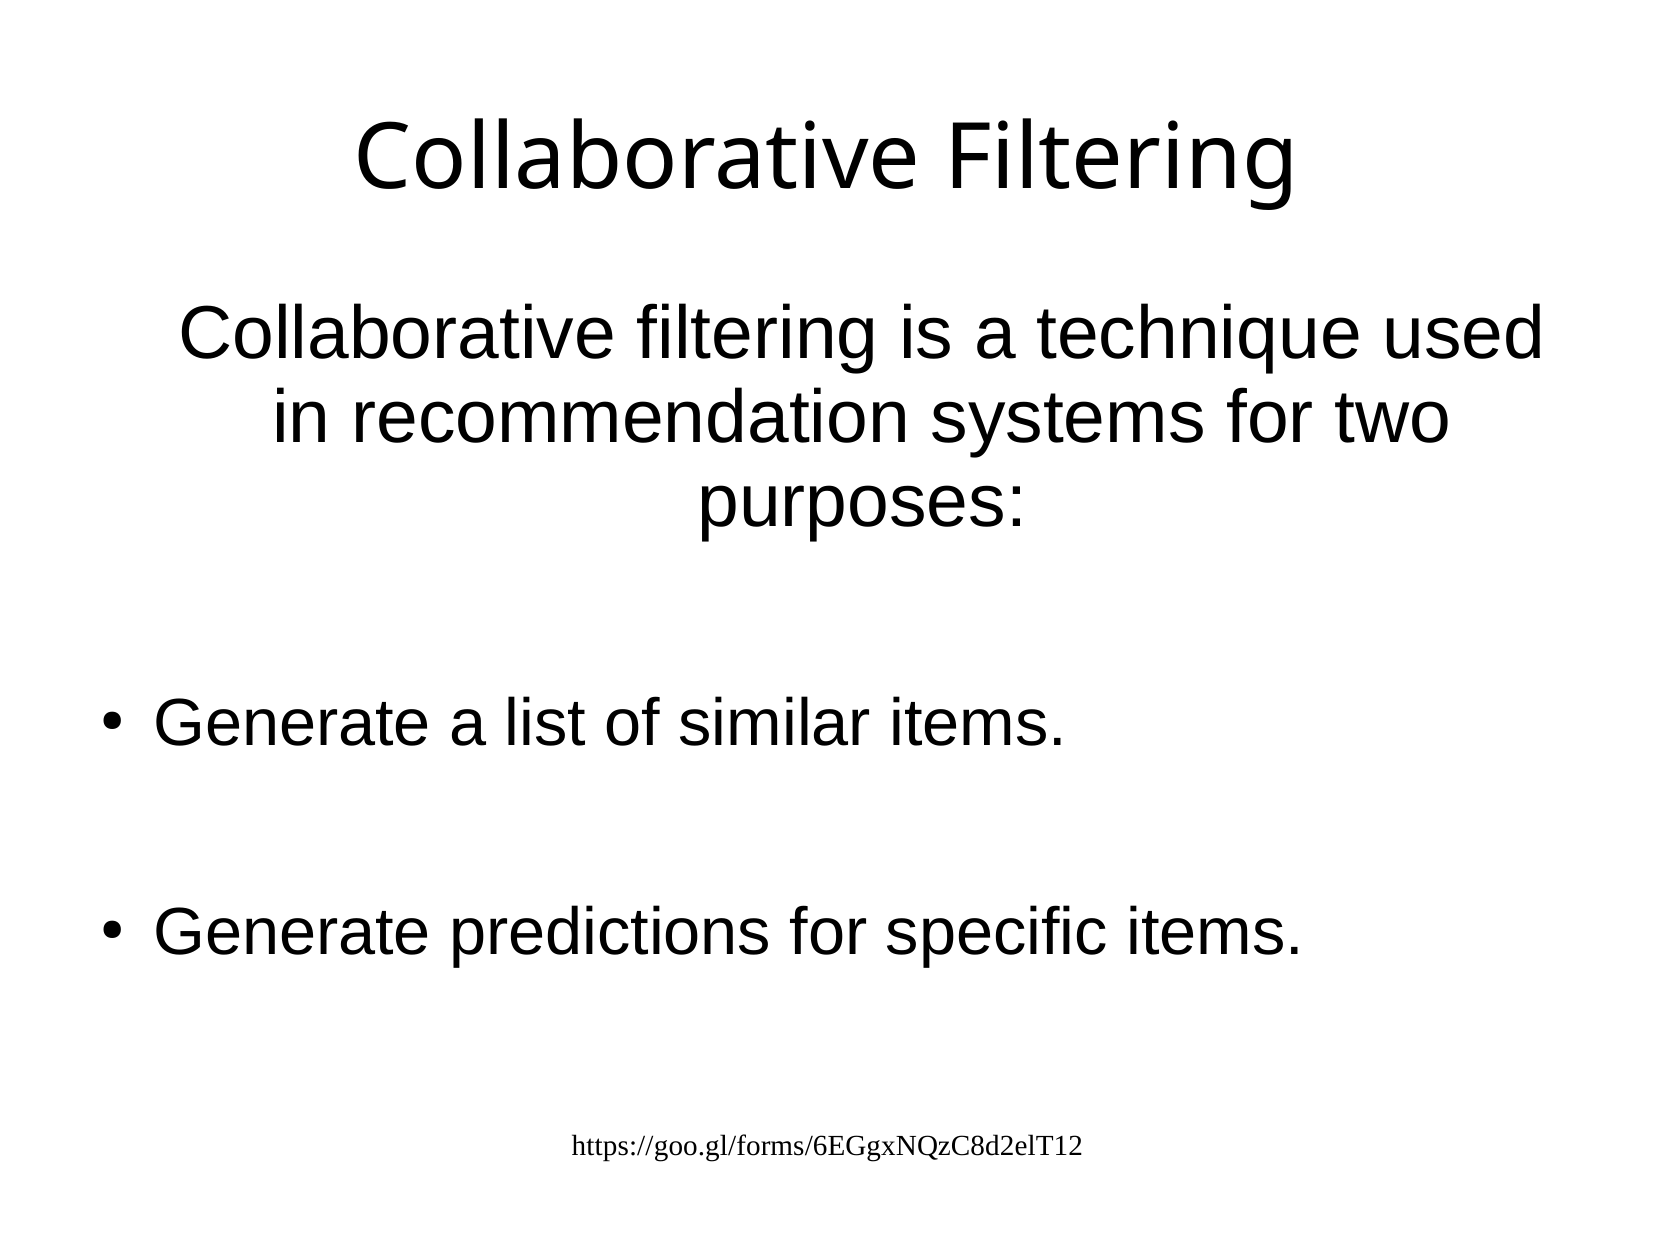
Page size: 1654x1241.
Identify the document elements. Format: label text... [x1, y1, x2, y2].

list Collaborative filtering is a technique used in recommendation systems for two purposes: Generate a list of similar items. Generate predictions for specific items. [82, 290, 1571, 1010]
title Collaborative Filtering [82, 49, 1571, 257]
